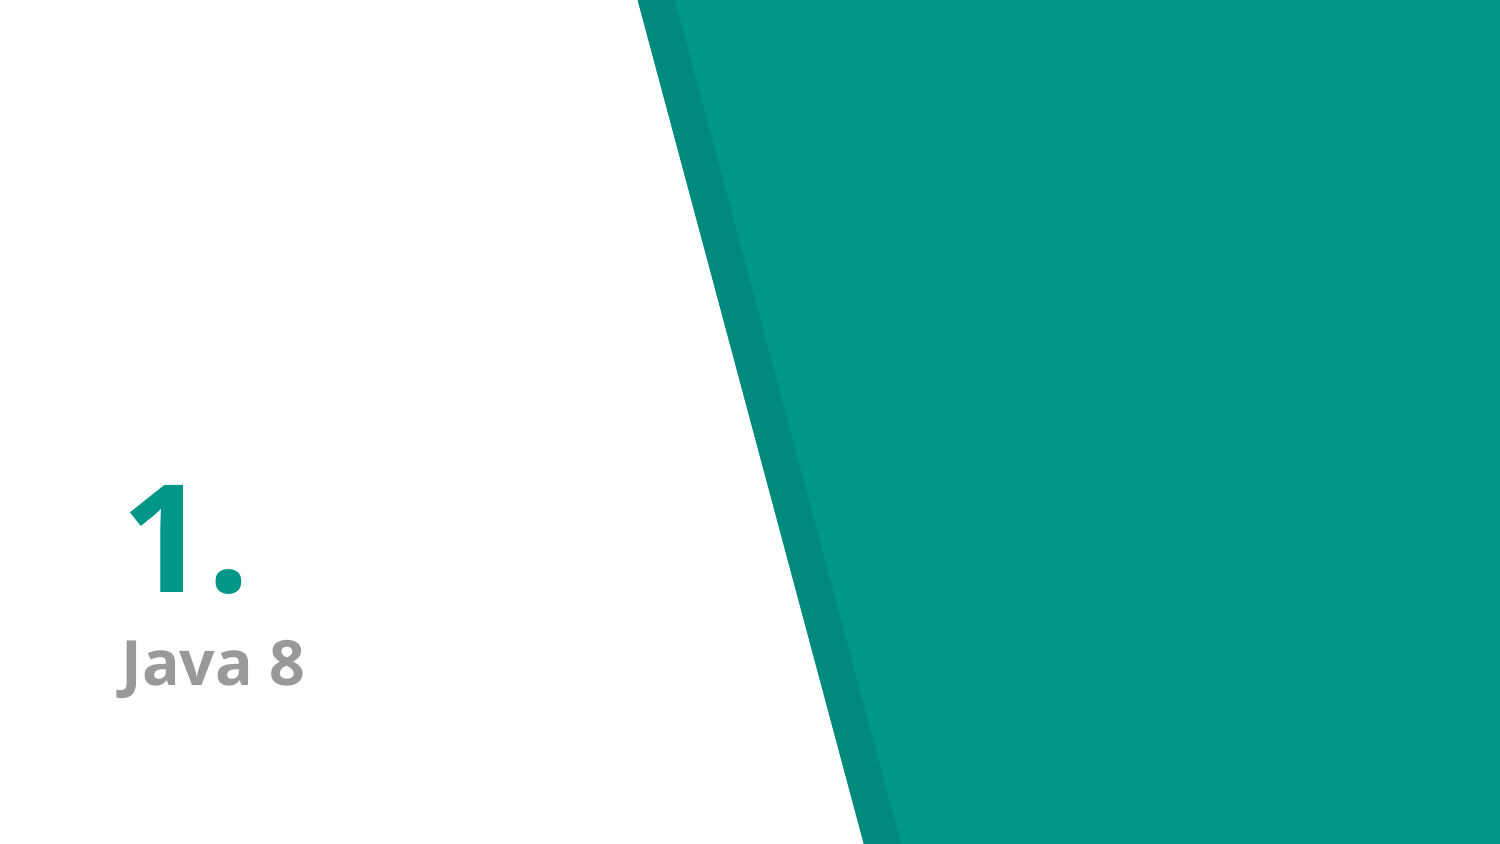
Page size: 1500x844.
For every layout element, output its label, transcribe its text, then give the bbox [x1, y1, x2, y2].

title 1. Java 8 [106, 222, 685, 713]
